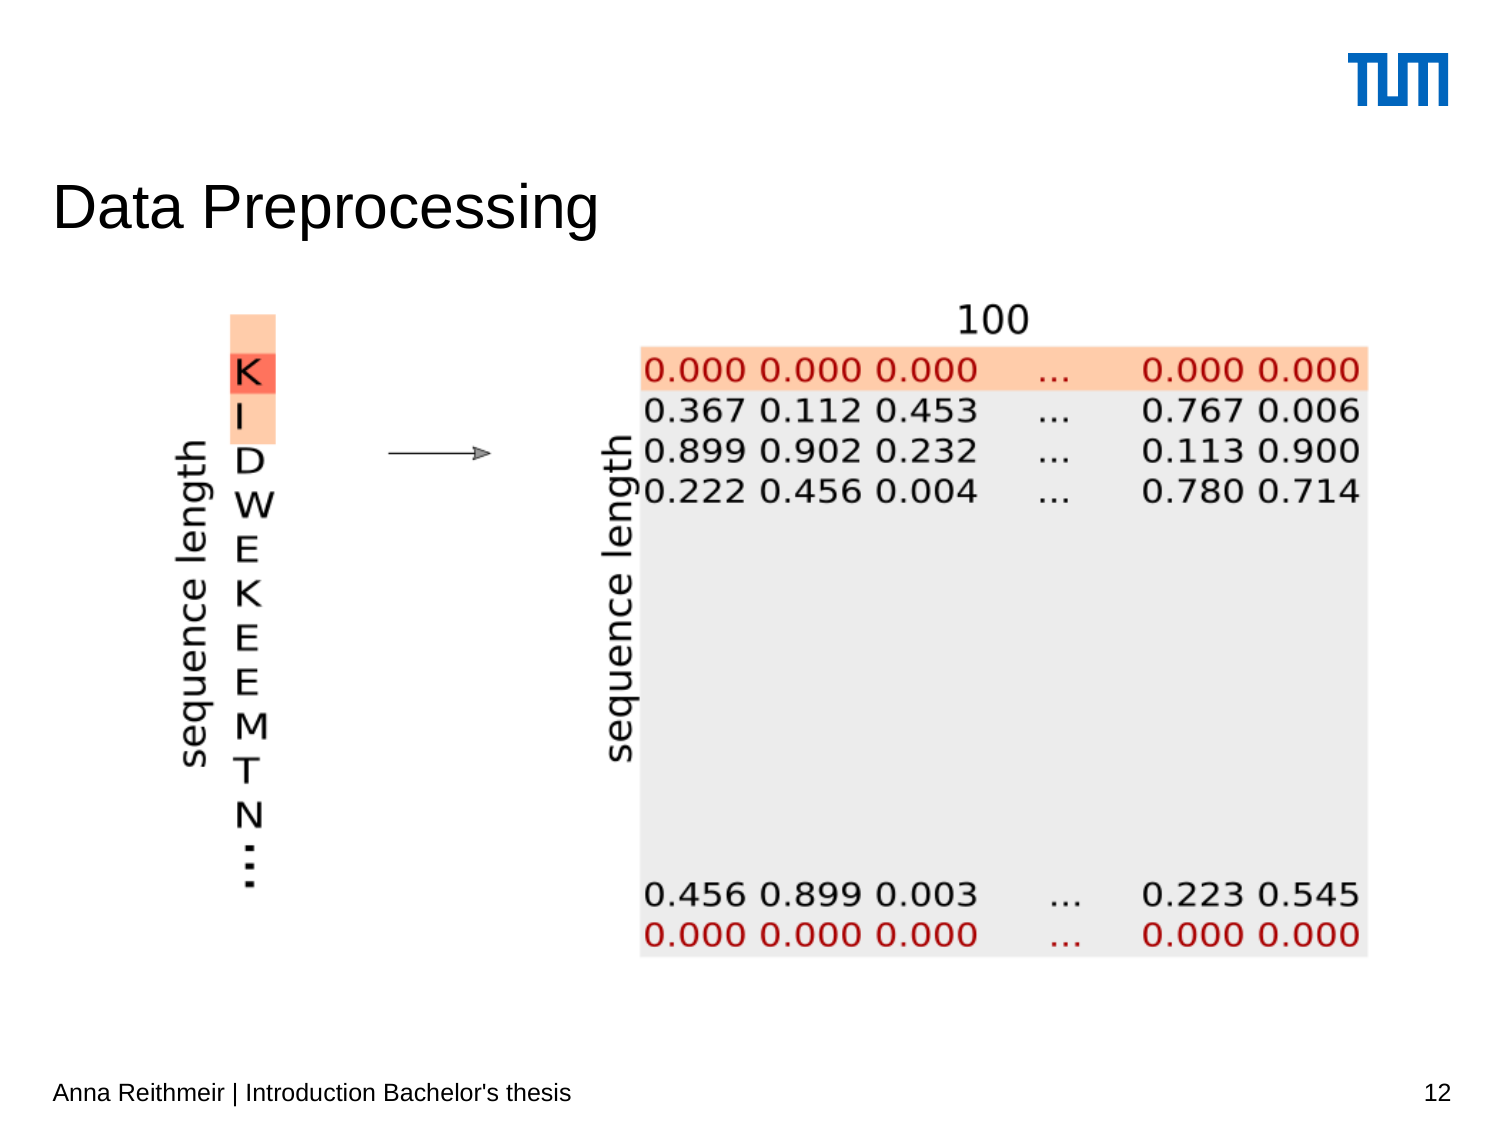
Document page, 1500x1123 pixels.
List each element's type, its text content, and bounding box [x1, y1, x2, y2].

title Data Preprocessing [52, 171, 1453, 242]
picture [141, 283, 1394, 981]
